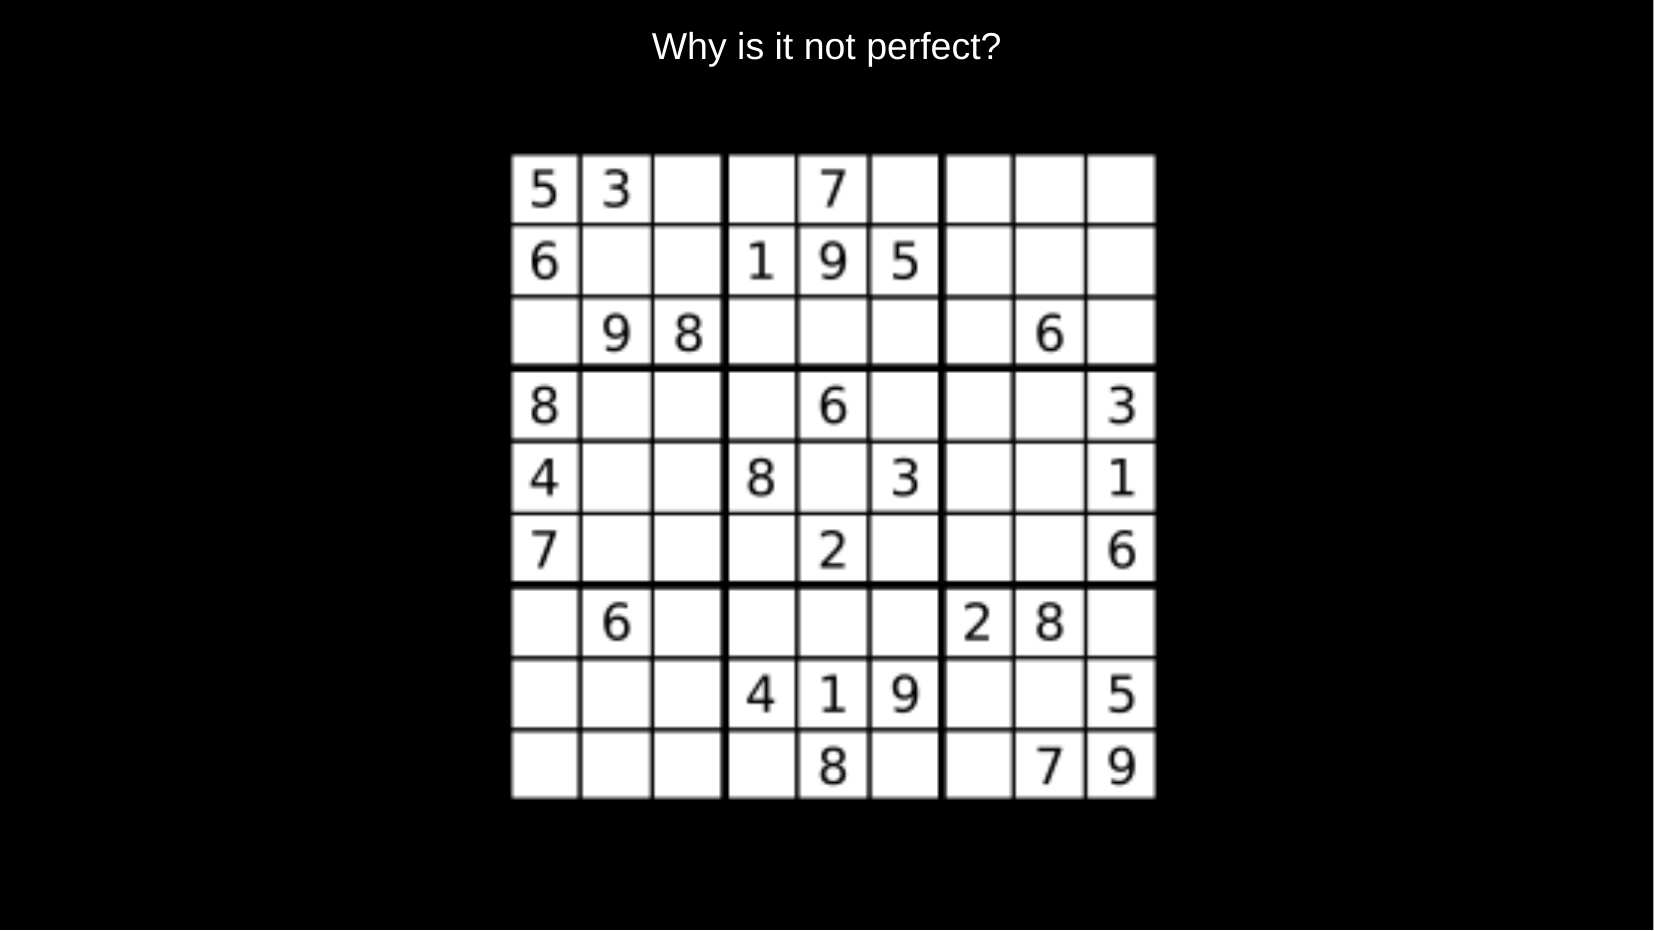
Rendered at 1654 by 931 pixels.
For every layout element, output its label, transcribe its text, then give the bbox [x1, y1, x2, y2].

picture [506, 149, 1163, 806]
text_box Why is it not perfect? [0, 18, 1654, 76]
